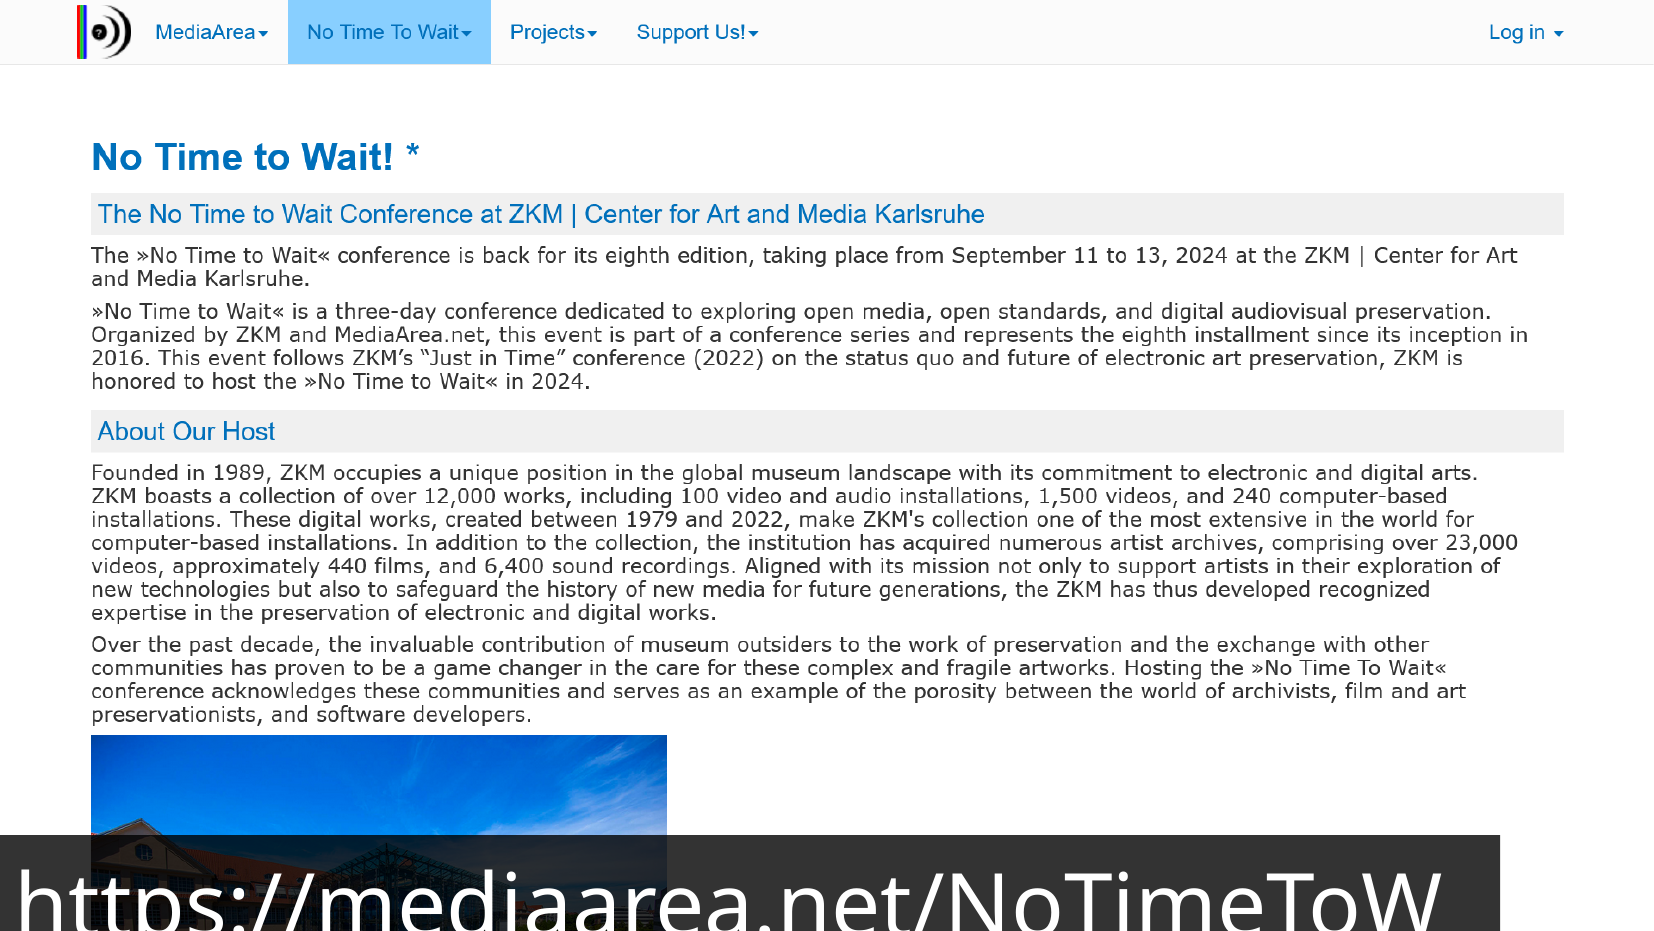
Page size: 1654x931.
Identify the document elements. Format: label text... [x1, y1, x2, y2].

text_box https://mediaarea.net/NoTimeToWait8 [0, 835, 1501, 931]
picture [0, 0, 1654, 931]
